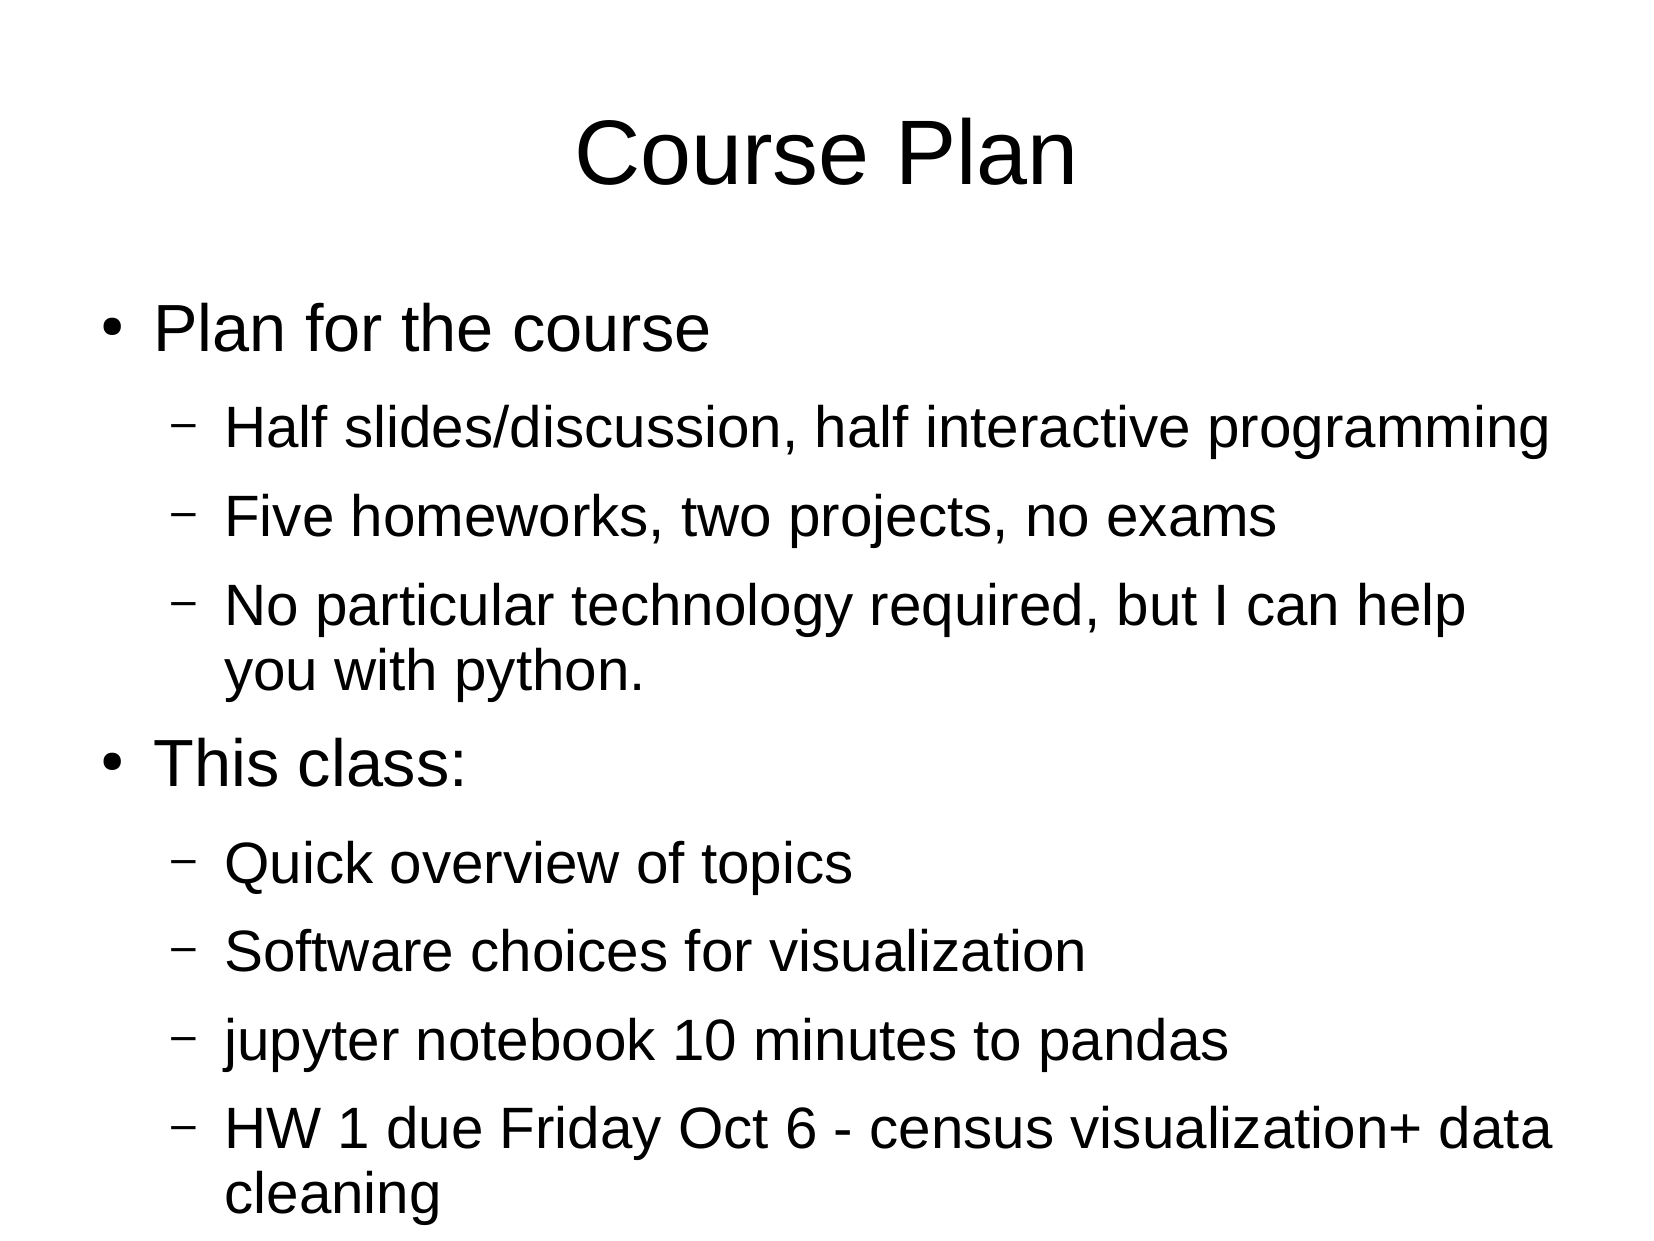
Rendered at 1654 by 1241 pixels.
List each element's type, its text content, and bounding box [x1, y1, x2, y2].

title Course Plan [82, 49, 1571, 257]
list Plan for the course Half slides/discussion, half interactive programming Five homeworks, two projects, no exams No particular technology required, but I can help you with python. This class: Quick overview of topics Software choices for visualization jupyter notebook 10 minutes to pandas HW 1 due Friday Oct 6 - census visualization+ data cleaning [82, 290, 1571, 1226]
